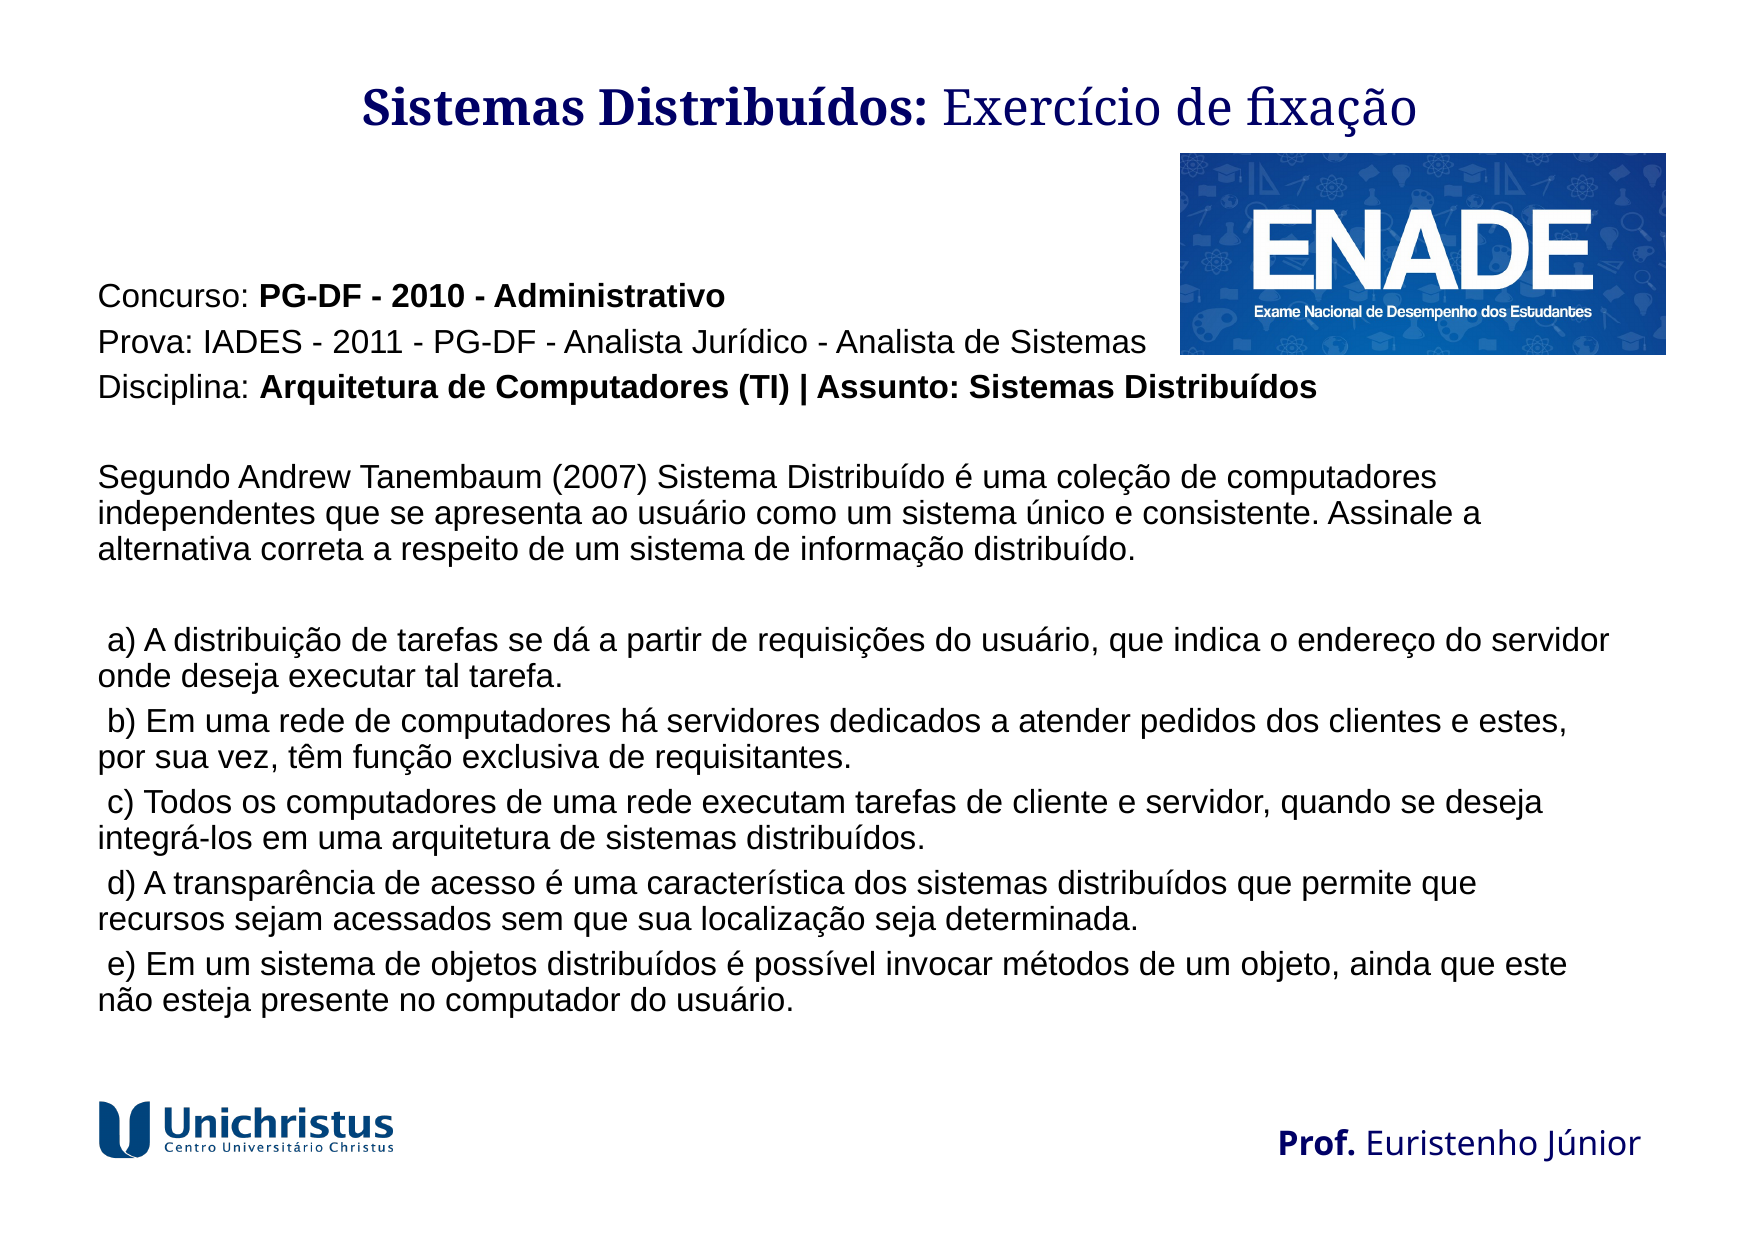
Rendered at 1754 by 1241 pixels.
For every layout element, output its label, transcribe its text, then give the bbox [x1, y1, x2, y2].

list Concurso: PG-DF - 2010 - Administrativo Prova: IADES - 2011 - PG-DF - Analista Jurídico - Analista de Sistemas Disciplina: Arquitetura de Computadores (TI) | Assunto: Sistemas Distribuídos Segundo Andrew Tanembaum (2007) Sistema Distribuído é uma coleção de computadores independentes que se apresenta ao usuário como um sistema único e consistente. Assinale a alternativa correta a respeito de um sistema de informação distribuído. a) A distribuição de tarefas se dá a partir de requisições do usuário, que indica o endereço do servidor onde deseja executar tal tarefa. b) Em uma rede de computadores há servidores dedicados a atender pedidos dos clientes e estes, por sua vez, têm função exclusiva de requisitantes. c) Todos os computadores de uma rede executam tarefas de cliente e servidor, quando se deseja integrá-los em uma arquitetura de sistemas distribuídos. d) A transparência de acesso é uma característica dos sistemas distribuídos que permite que recursos sejam acessados sem que sua localização seja determinada. e) Em um sistema de objetos distribuídos é possível invocar métodos de um objeto, ainda que este não esteja presente no computador do usuário. [82, 271, 1630, 839]
picture [1180, 153, 1666, 355]
picture [94, 1098, 398, 1160]
text_box Prof. Euristenho Júnior [1262, 1111, 1695, 1167]
text_box Sistemas Distribuídos: Exercício de fixação [347, 64, 1421, 161]
